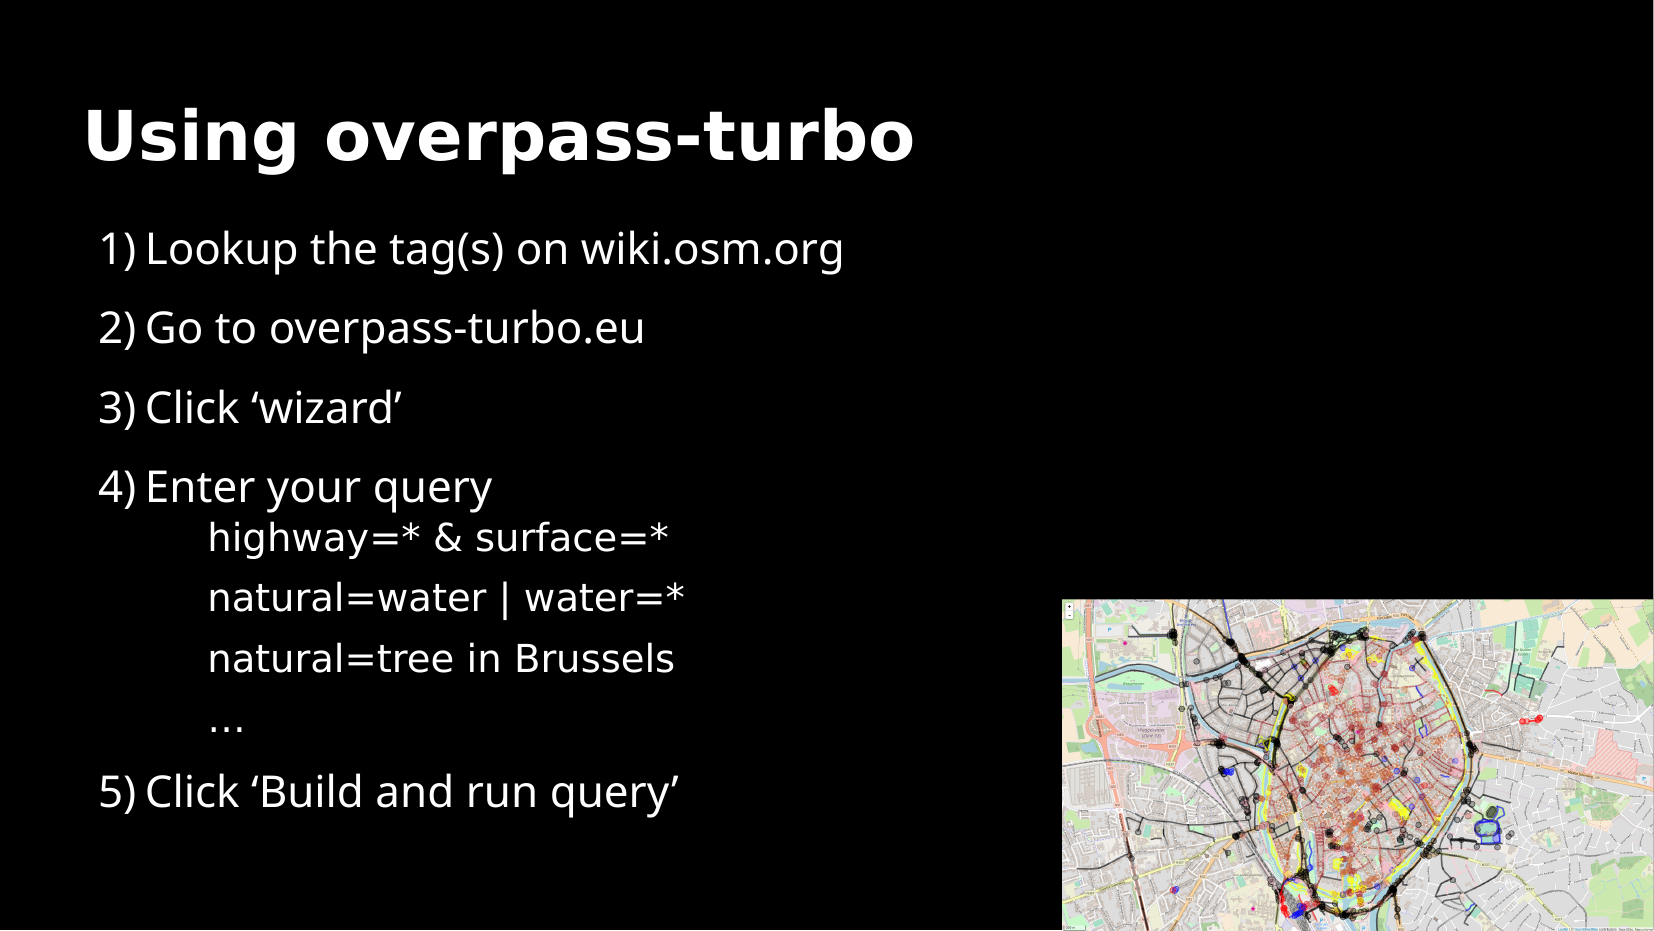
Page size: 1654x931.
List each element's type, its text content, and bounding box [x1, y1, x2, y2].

list Lookup the tag(s) on wiki.osm.org Go to overpass-turbo.eu Click ‘wizard’ Enter your query highway=* & surface=* natural=water | water=* natural=tree in Brussels … Click ‘Build and run query’ [82, 217, 1571, 827]
picture [1062, 599, 1654, 931]
title Using overpass-turbo [82, 59, 1571, 215]
